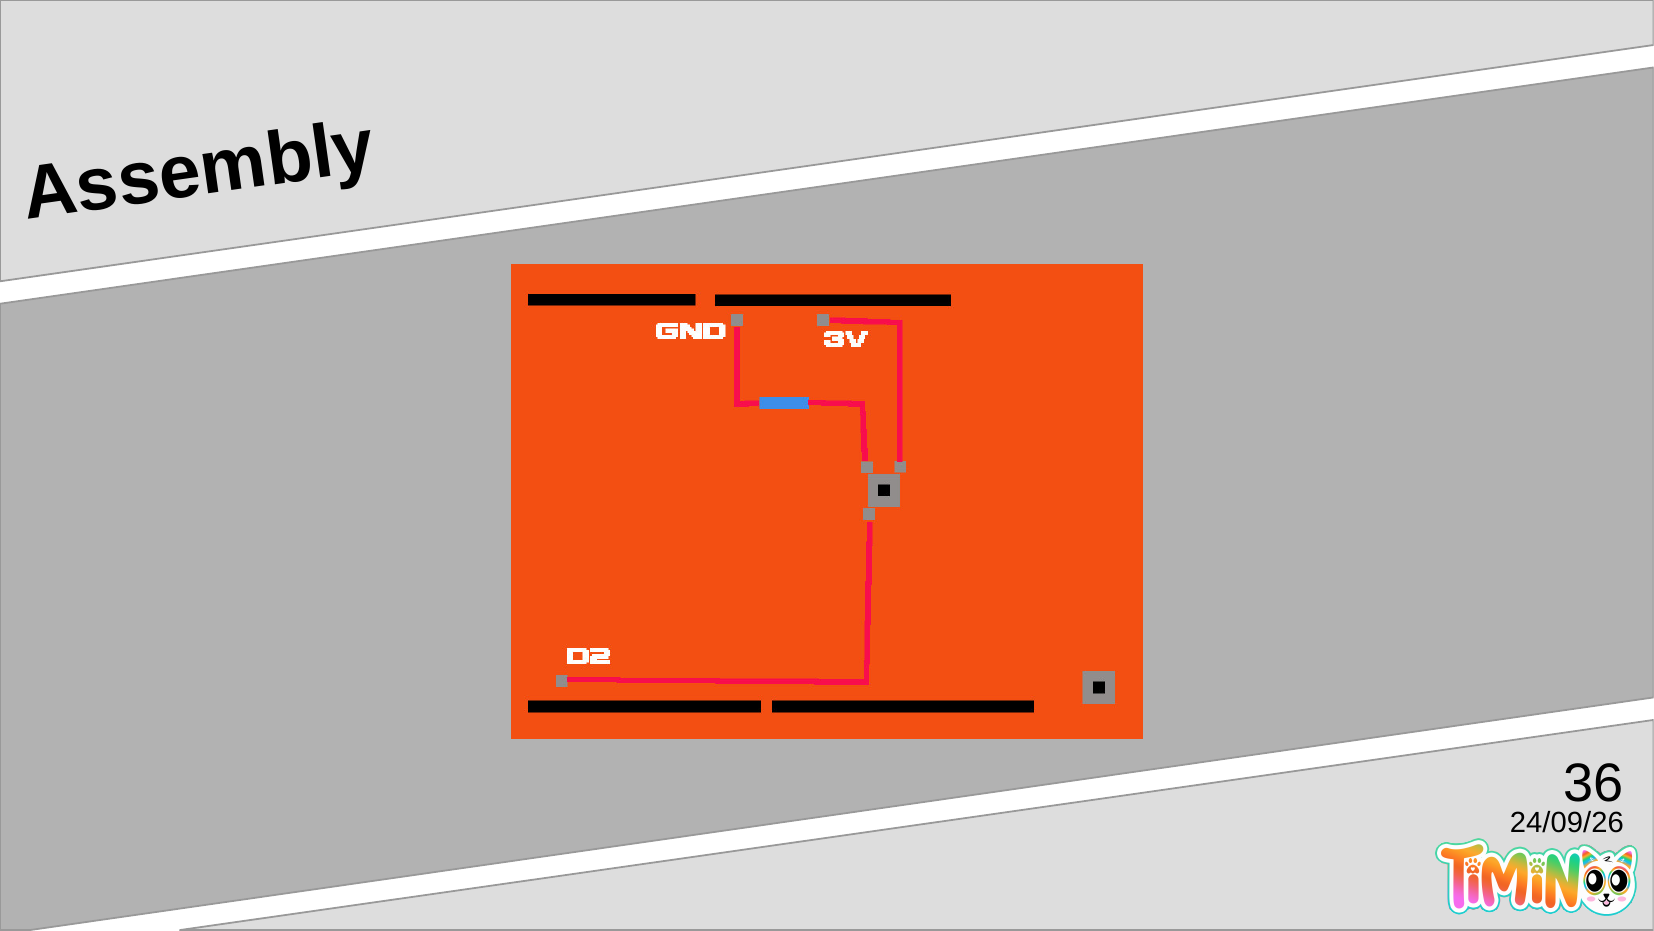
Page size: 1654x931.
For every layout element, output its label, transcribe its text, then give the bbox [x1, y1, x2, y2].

picture [1435, 838, 1638, 916]
picture [511, 264, 1143, 739]
title Assembly [11, 0, 1496, 272]
